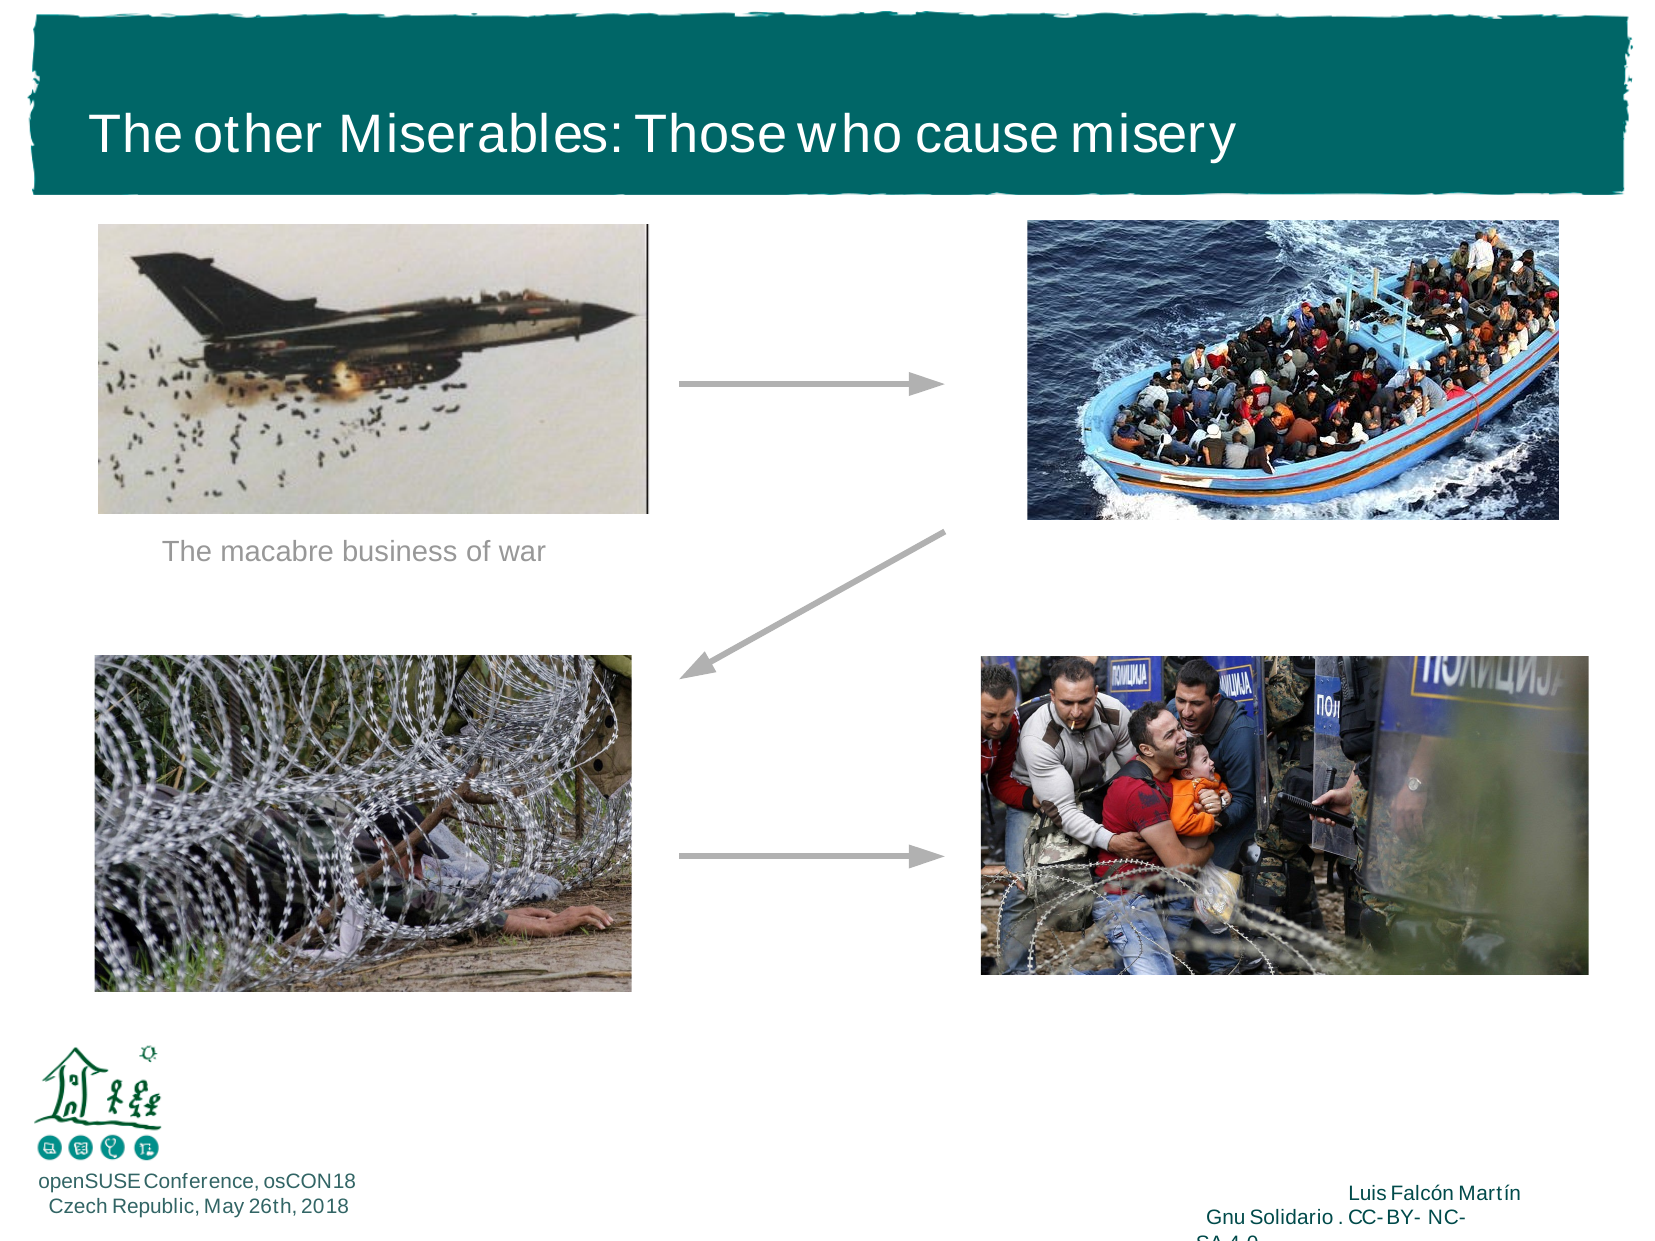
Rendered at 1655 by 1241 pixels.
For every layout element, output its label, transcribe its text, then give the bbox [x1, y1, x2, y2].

text_box [98, 224, 650, 513]
text_box [908, 371, 945, 397]
text_box [908, 844, 945, 869]
text_box openSUSEConference,osCON18 CzechRepublic,May26th,2018 [36, 1167, 361, 1218]
title TheotherMiserables:Thosewhocausemisery [48, 74, 1607, 179]
text_box LuisFalcónMartín GnuSolidario.CC-BY-NC-SA4.0 [1193, 1179, 1531, 1230]
text_box [679, 651, 717, 680]
text_box [981, 657, 1589, 975]
text_box [1027, 221, 1559, 520]
text_box The macabre business of war [159, 532, 548, 566]
text_box [95, 655, 632, 991]
